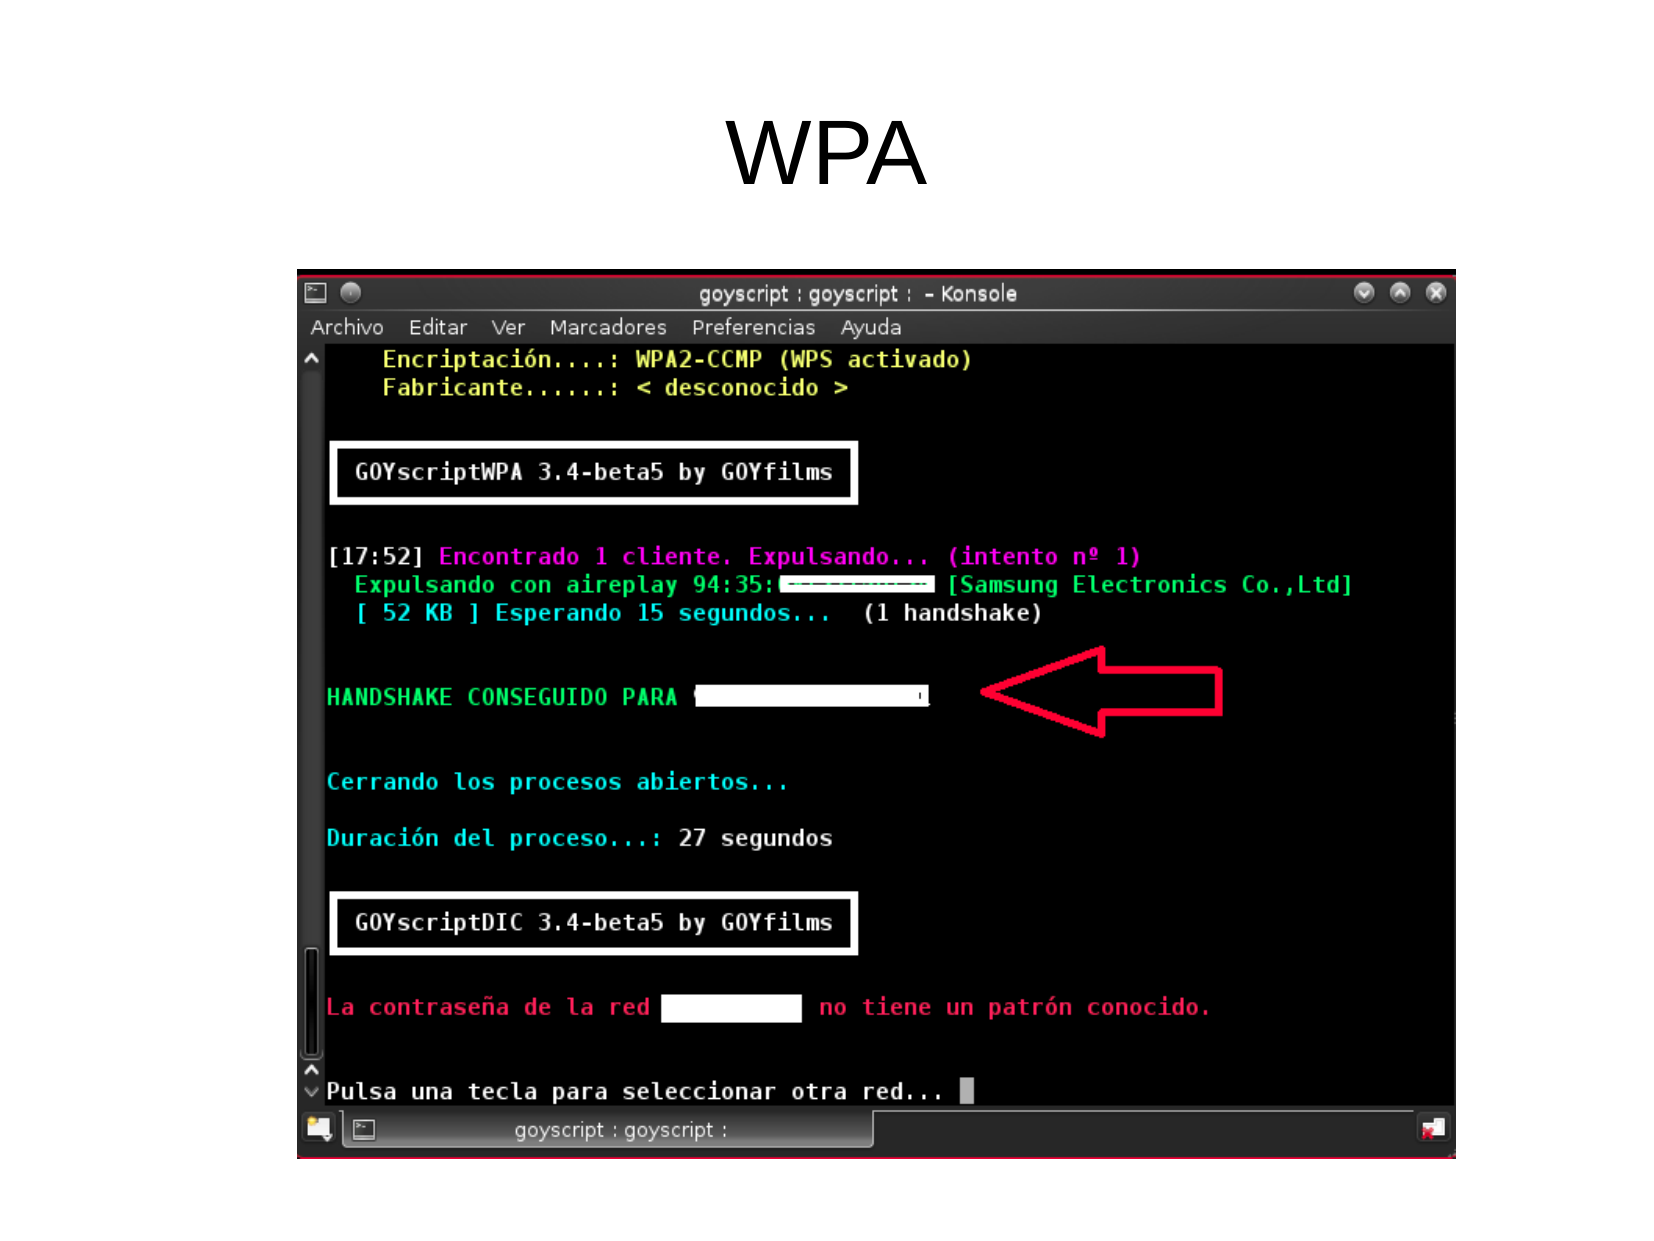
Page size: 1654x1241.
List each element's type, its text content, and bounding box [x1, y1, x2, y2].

title WPA [82, 49, 1571, 257]
picture [297, 269, 1456, 1160]
